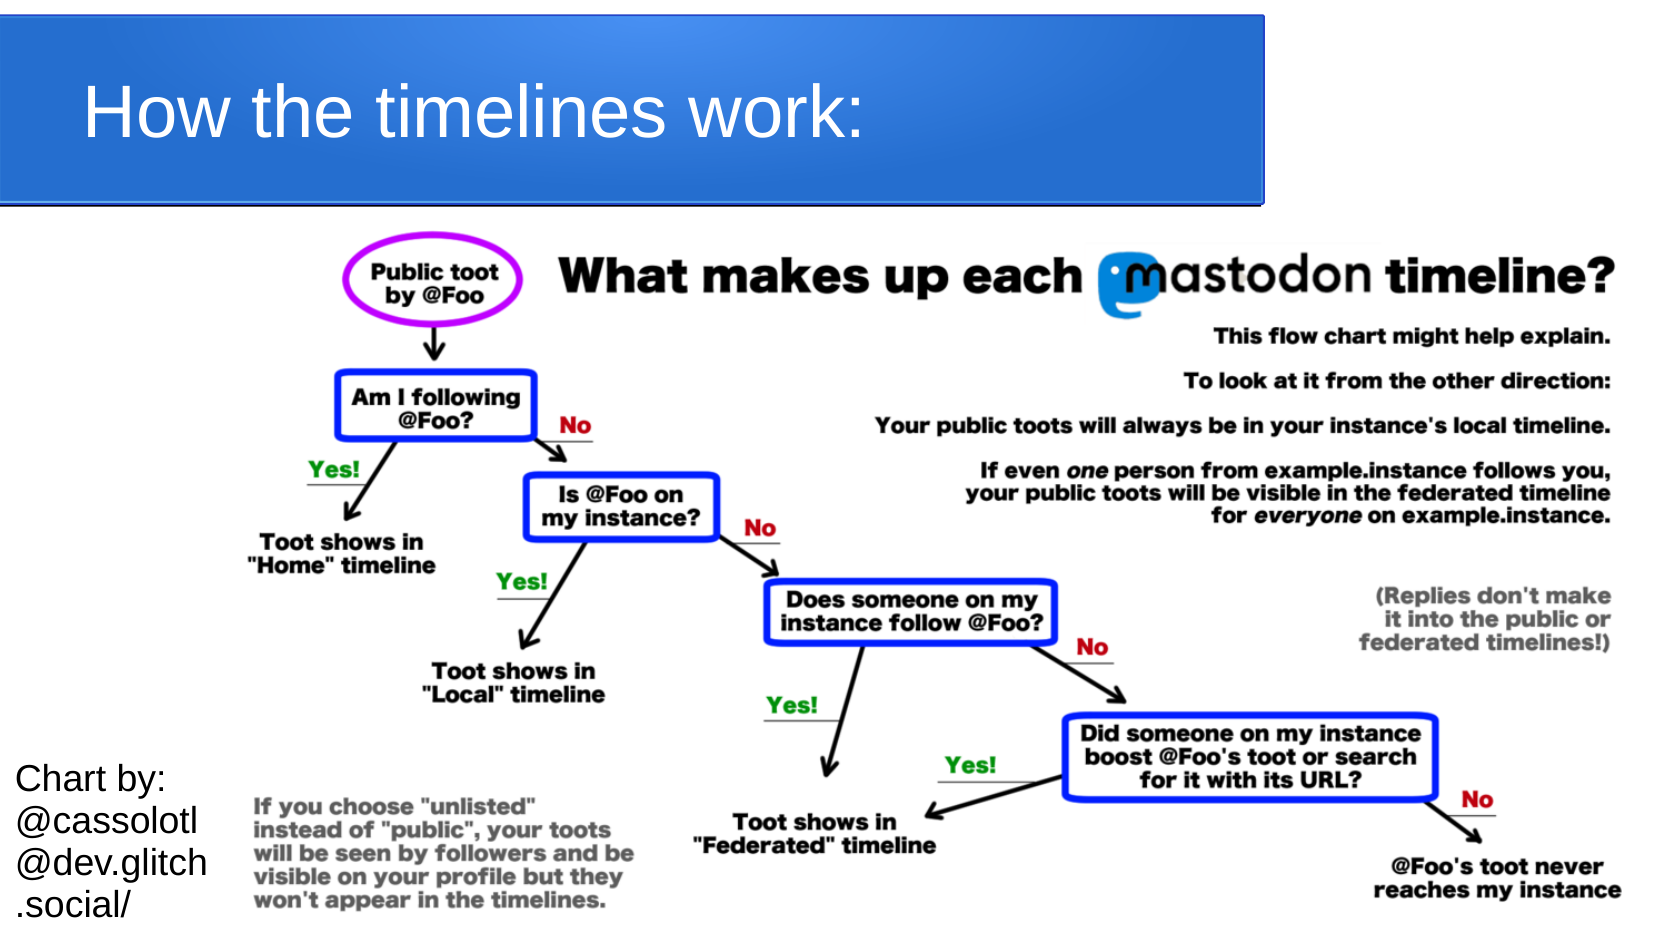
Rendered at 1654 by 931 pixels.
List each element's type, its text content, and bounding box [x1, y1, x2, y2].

text_box Chart by: @cassolotl@dev.glitch.social/ [0, 750, 226, 931]
picture [231, 209, 1654, 931]
title How the timelines work: [82, 35, 1235, 189]
